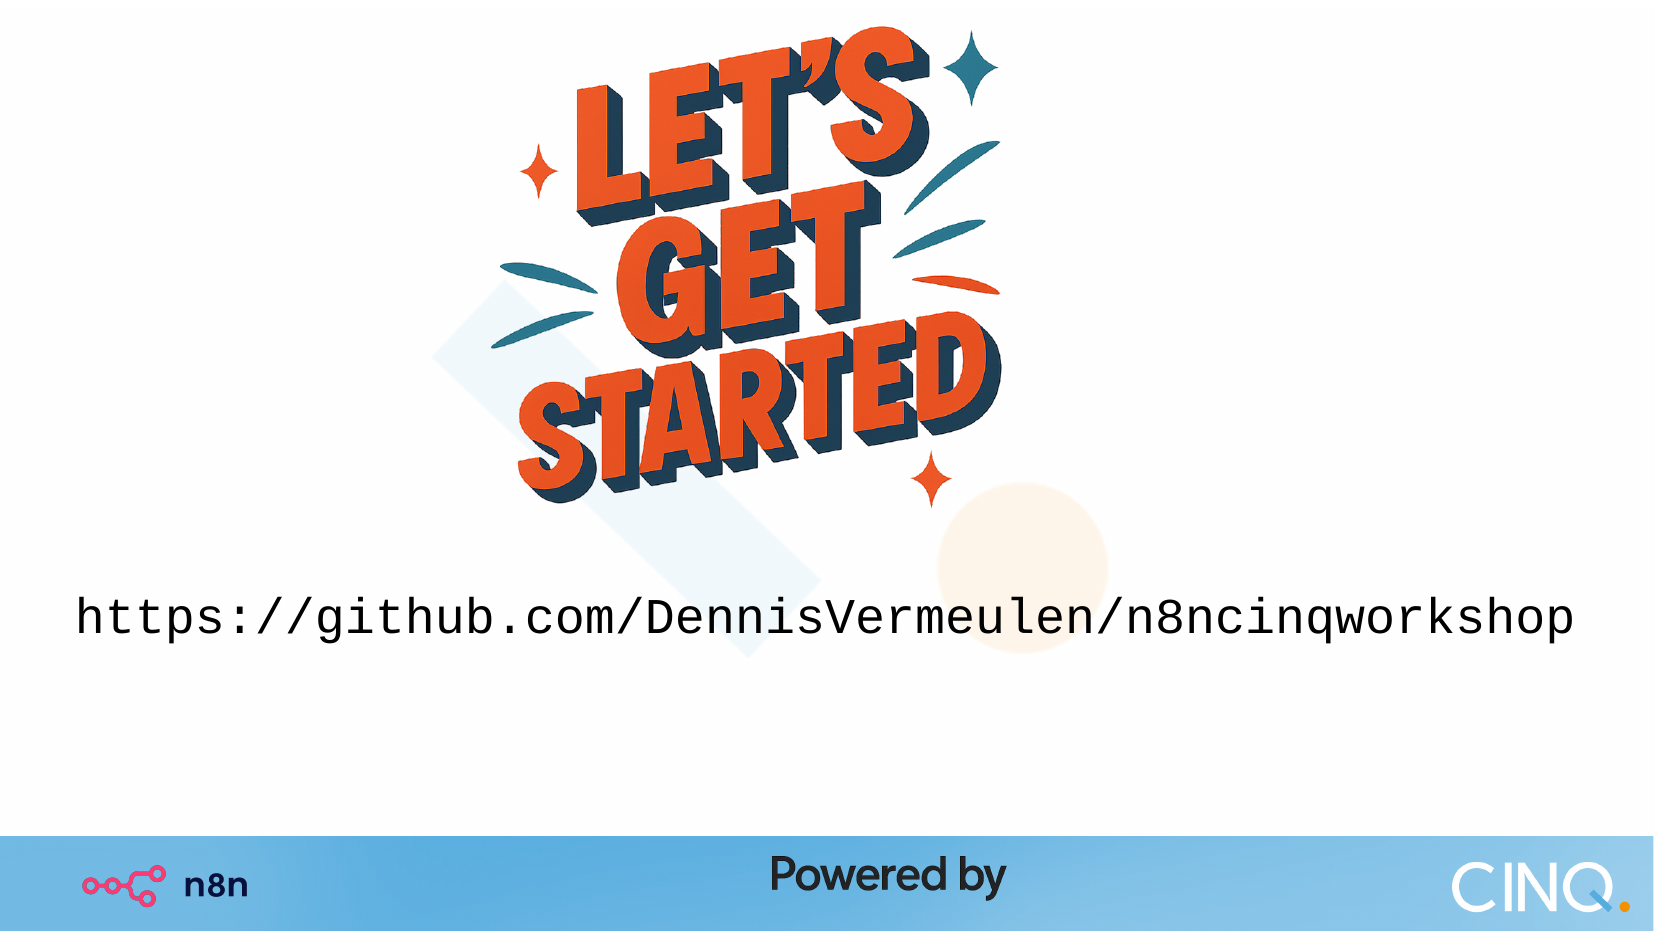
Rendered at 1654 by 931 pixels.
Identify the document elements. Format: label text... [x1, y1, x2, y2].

picture [0, 0, 1654, 931]
text_box https://github.com/DennisVermeulen/n8ncinqworkshop [0, 584, 1595, 768]
